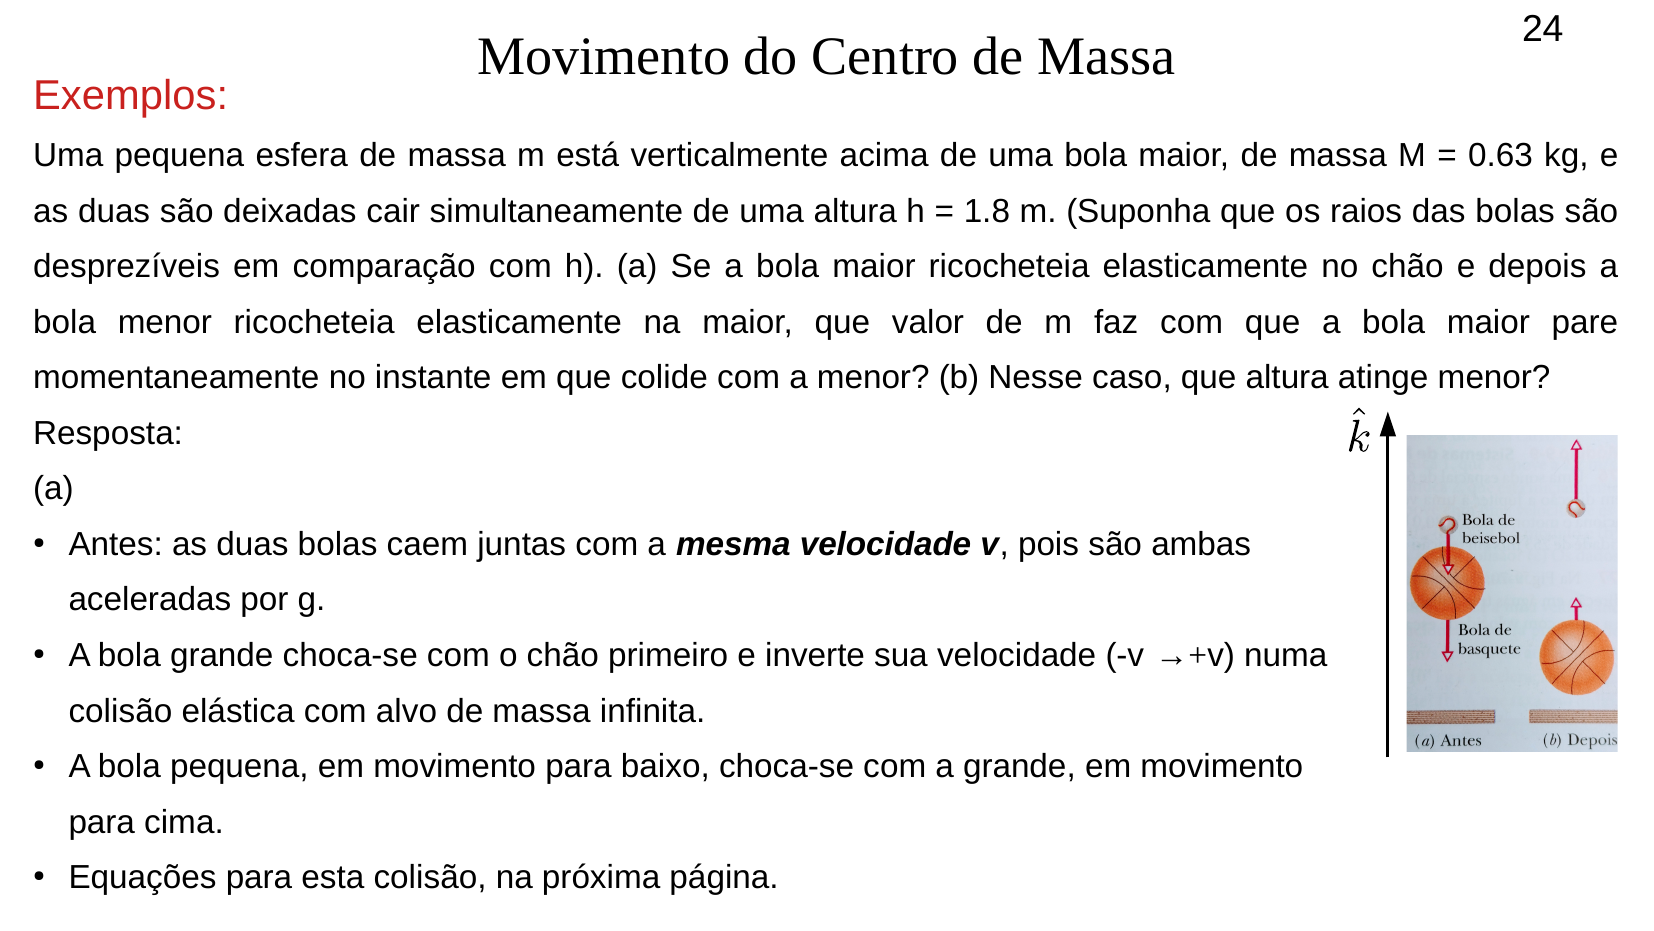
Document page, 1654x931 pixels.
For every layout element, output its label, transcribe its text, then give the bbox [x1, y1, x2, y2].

picture [1346, 407, 1370, 452]
text_box Exemplos: Uma pequena esfera de massa m está verticalmente acima de uma bola maior, de massa M = 0.63 kg, e as duas são deixadas cair simultaneamente de uma altura h = 1.8 m. (Suponha que os raios das bolas são desprezíveis em comparação com h). (a) Se a bola maior ricocheteia elasticamente no chão e depois a bola menor ricocheteia elasticamente na maior, que valor de m faz com que a bola maior pare momentaneamente no instante em que colide com a menor? (b) Nesse caso, que altura atinge menor? Resposta: (a) Antes: as duas bolas caem juntas com a mesma velocidade v, pois são ambas aceleradas por g. A bola grande choca-se com o chão primeiro e inverte sua velocidade (-v →+v) numa colisão elástica com alvo de massa infinita. A bola pequena, em movimento para baixo, choca-se com a grande, em movimento para cima. Equações para esta colisão, na próxima página. [18, 64, 1636, 914]
picture [1406, 435, 1618, 752]
text_box Movimento do Centro de Massa [462, 0, 1192, 94]
text_box <number> [1507, 0, 1654, 71]
